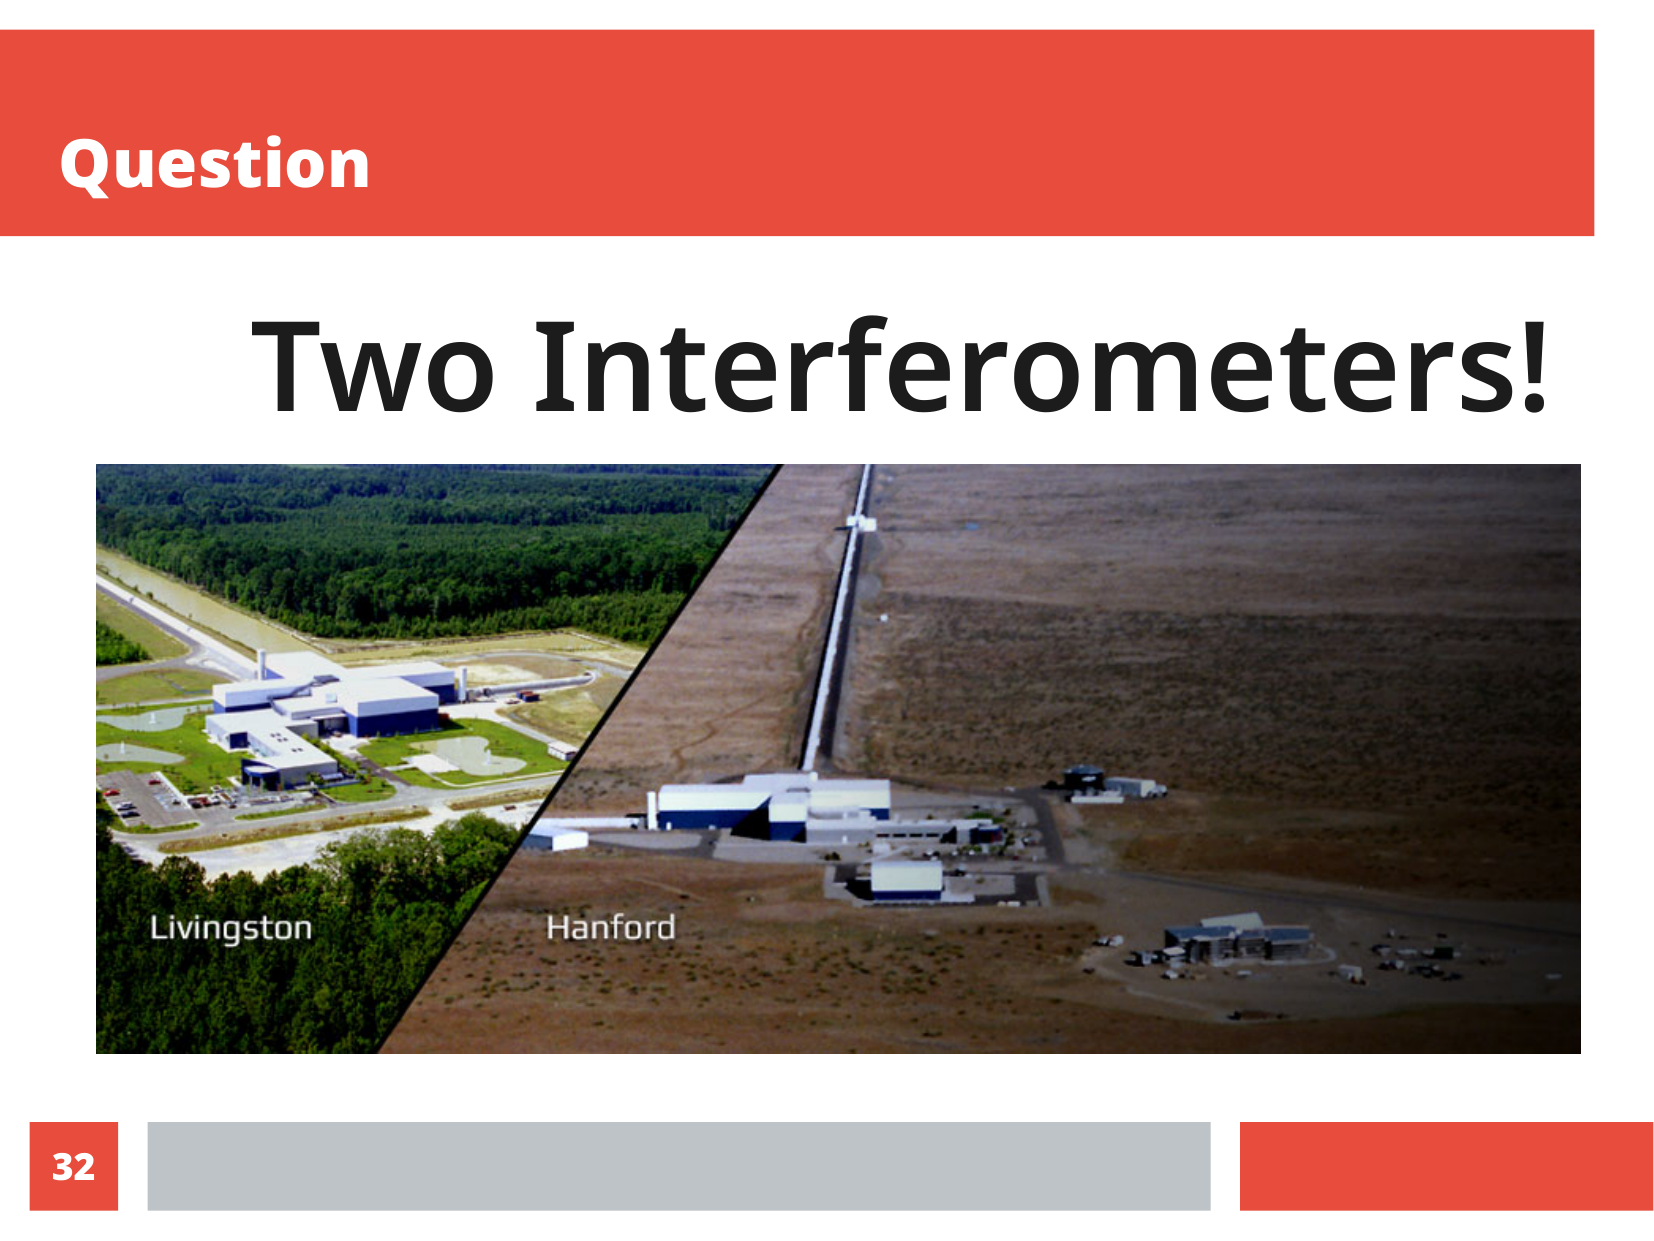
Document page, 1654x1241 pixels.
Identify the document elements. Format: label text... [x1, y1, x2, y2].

title Question [59, 59, 1595, 207]
list Two Interferometers! [250, 277, 1654, 1045]
picture [96, 464, 1581, 1054]
